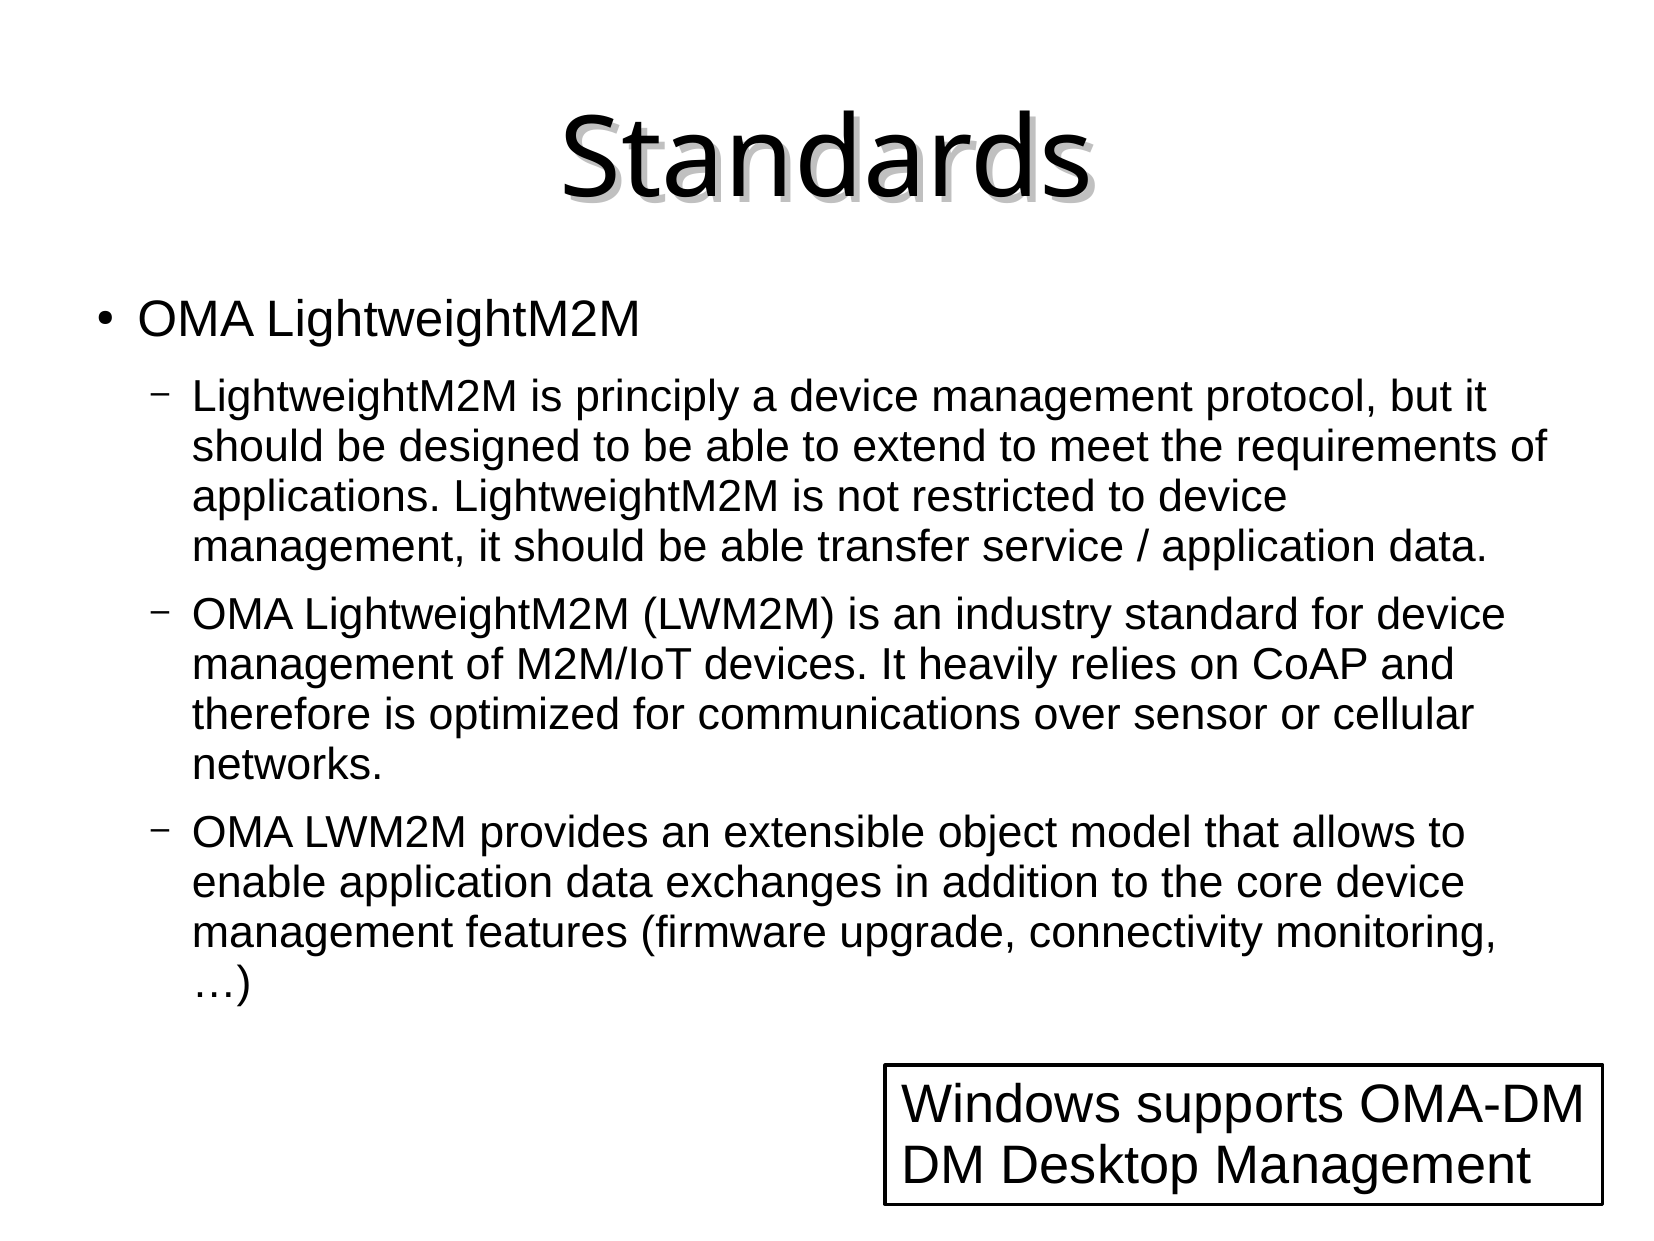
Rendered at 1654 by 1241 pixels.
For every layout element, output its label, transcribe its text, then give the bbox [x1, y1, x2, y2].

list OMA LightweightM2M LightweightM2M is principly a device management protocol, but it should be designed to be able to extend to meet the requirements of applications. LightweightM2M is not restricted to device management, it should be able transfer service / application data. OMA LightweightM2M (LWM2M) is an industry standard for device management of M2M/IoT devices. It heavily relies on CoAP and therefore is optimized for communications over sensor or cellular networks. OMA LWM2M provides an extensible object model that allows to enable application data exchanges in addition to the core device management features (firmware upgrade, connectivity monitoring, …) [82, 290, 1571, 1010]
title Standards [82, 49, 1571, 257]
text_box Windows supports OMA-DM DM Desktop Management [885, 1065, 1603, 1205]
